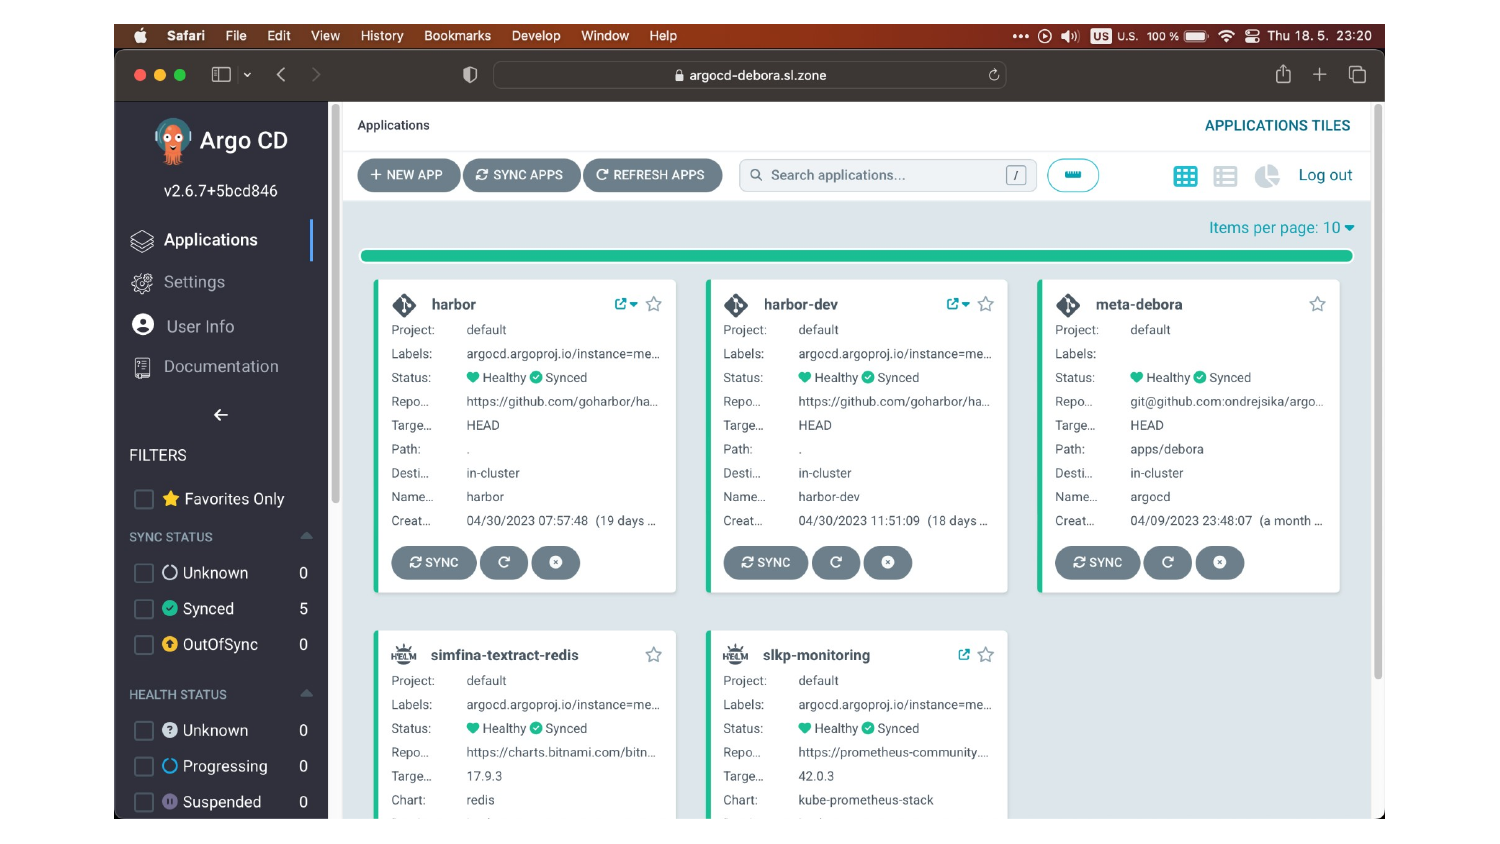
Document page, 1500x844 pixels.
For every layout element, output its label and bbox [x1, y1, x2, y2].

picture [114, 24, 1385, 819]
